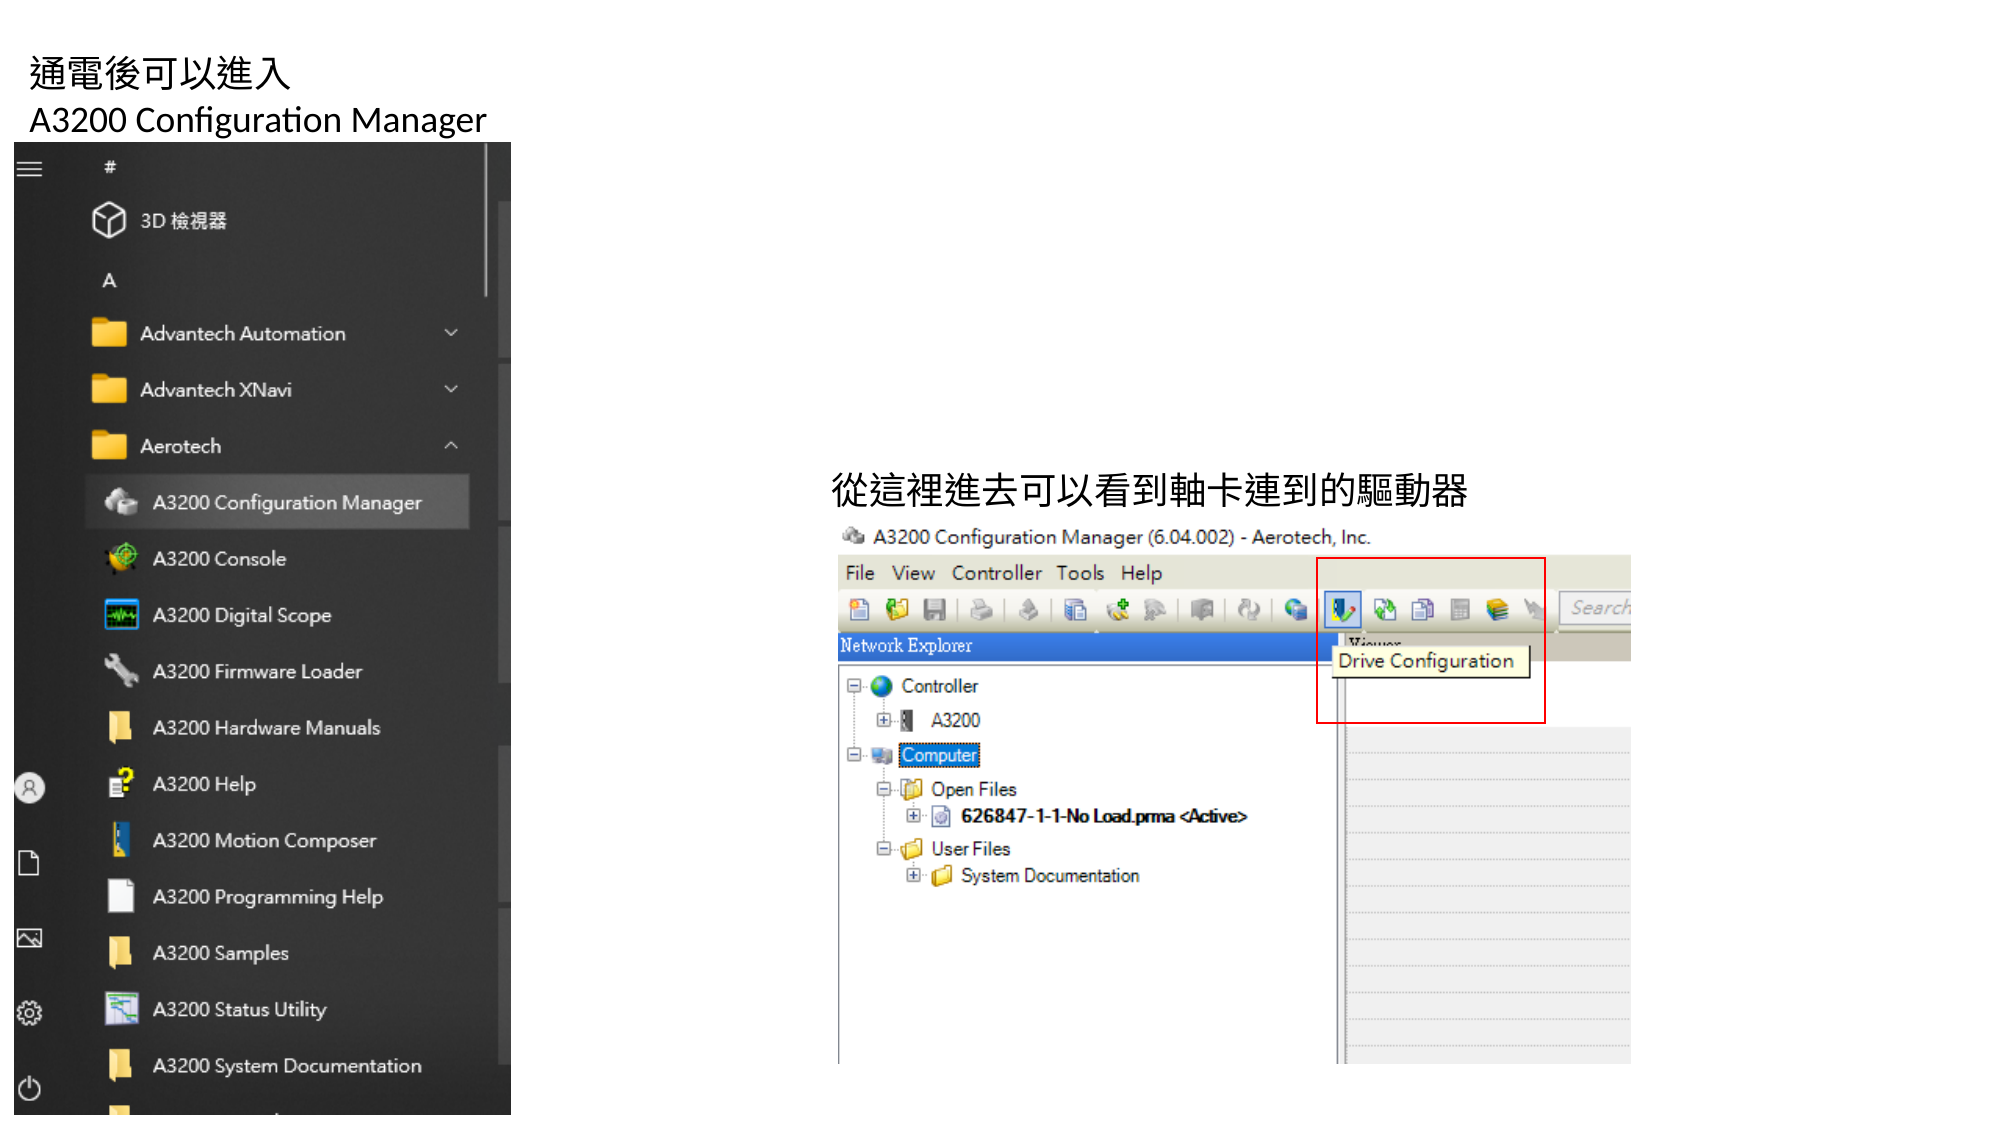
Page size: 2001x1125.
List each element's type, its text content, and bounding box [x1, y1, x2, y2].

text_box 通電後可以進入 A3200 Configuration Manager [14, 42, 1107, 193]
text_box 從這裡進去可以看到軸卡連到的驅動器 [816, 459, 1817, 520]
picture [14, 142, 511, 1115]
picture [838, 520, 1631, 1064]
